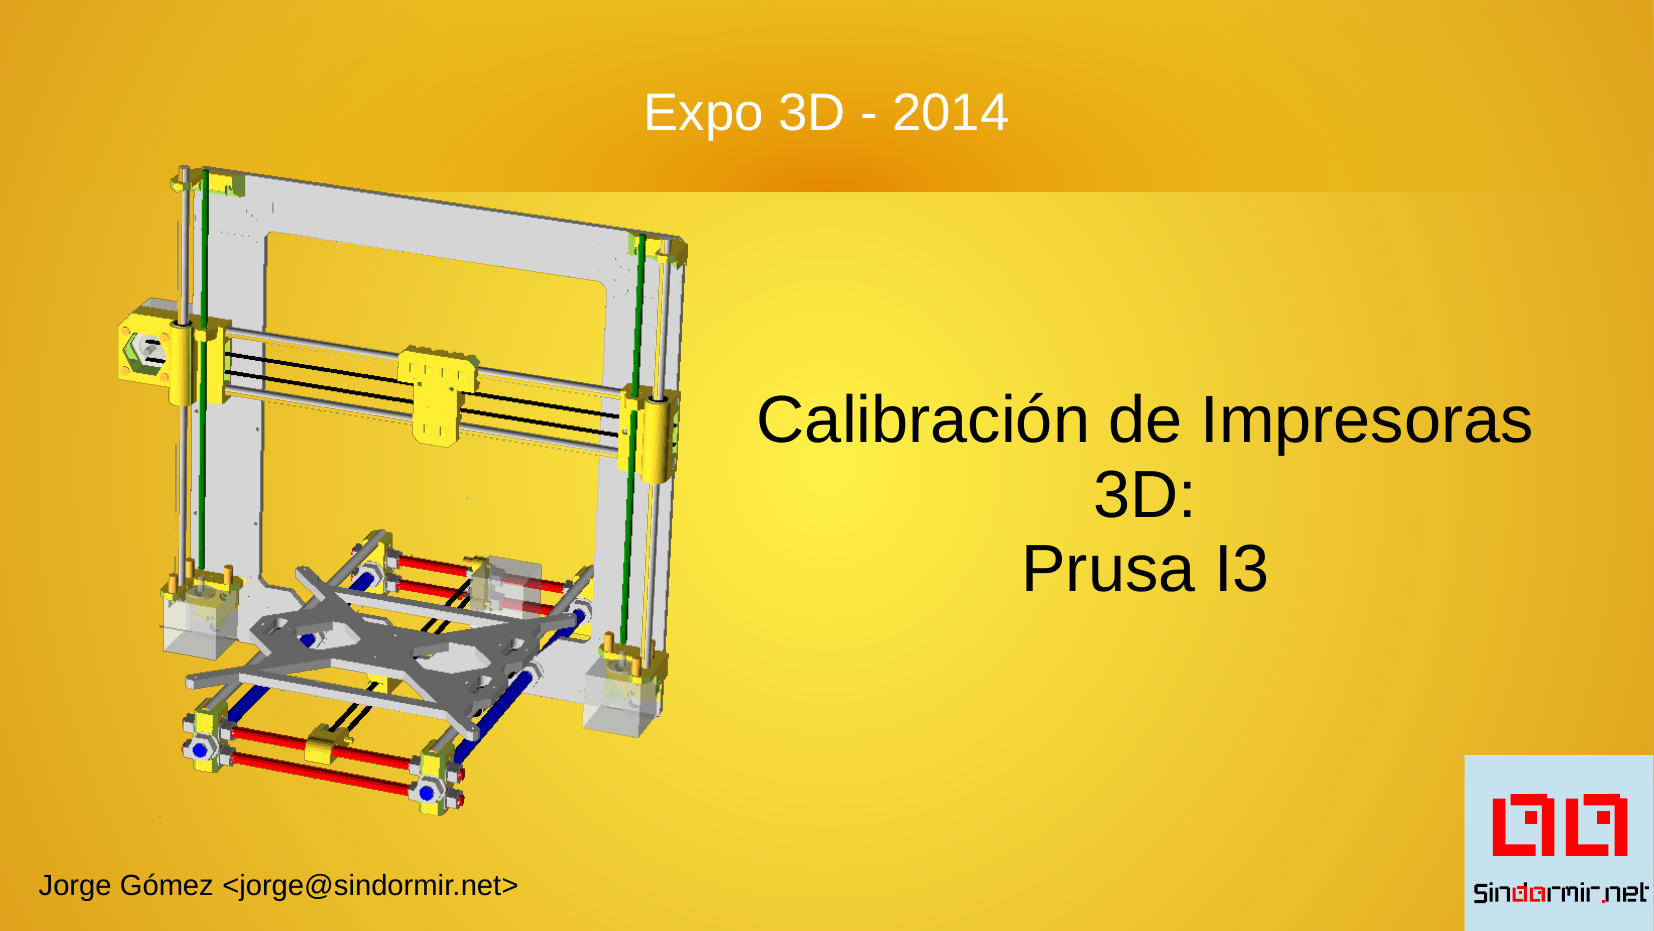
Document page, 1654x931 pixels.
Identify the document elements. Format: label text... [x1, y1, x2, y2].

subtitle Calibración de Impresoras 3D: Prusa I3 [720, 224, 1571, 764]
picture [106, 133, 709, 827]
picture [1464, 755, 1654, 931]
text_box Jorge Gómez <jorge@sindormir.net> [23, 861, 532, 910]
title Expo 3D - 2014 [82, 35, 1571, 189]
